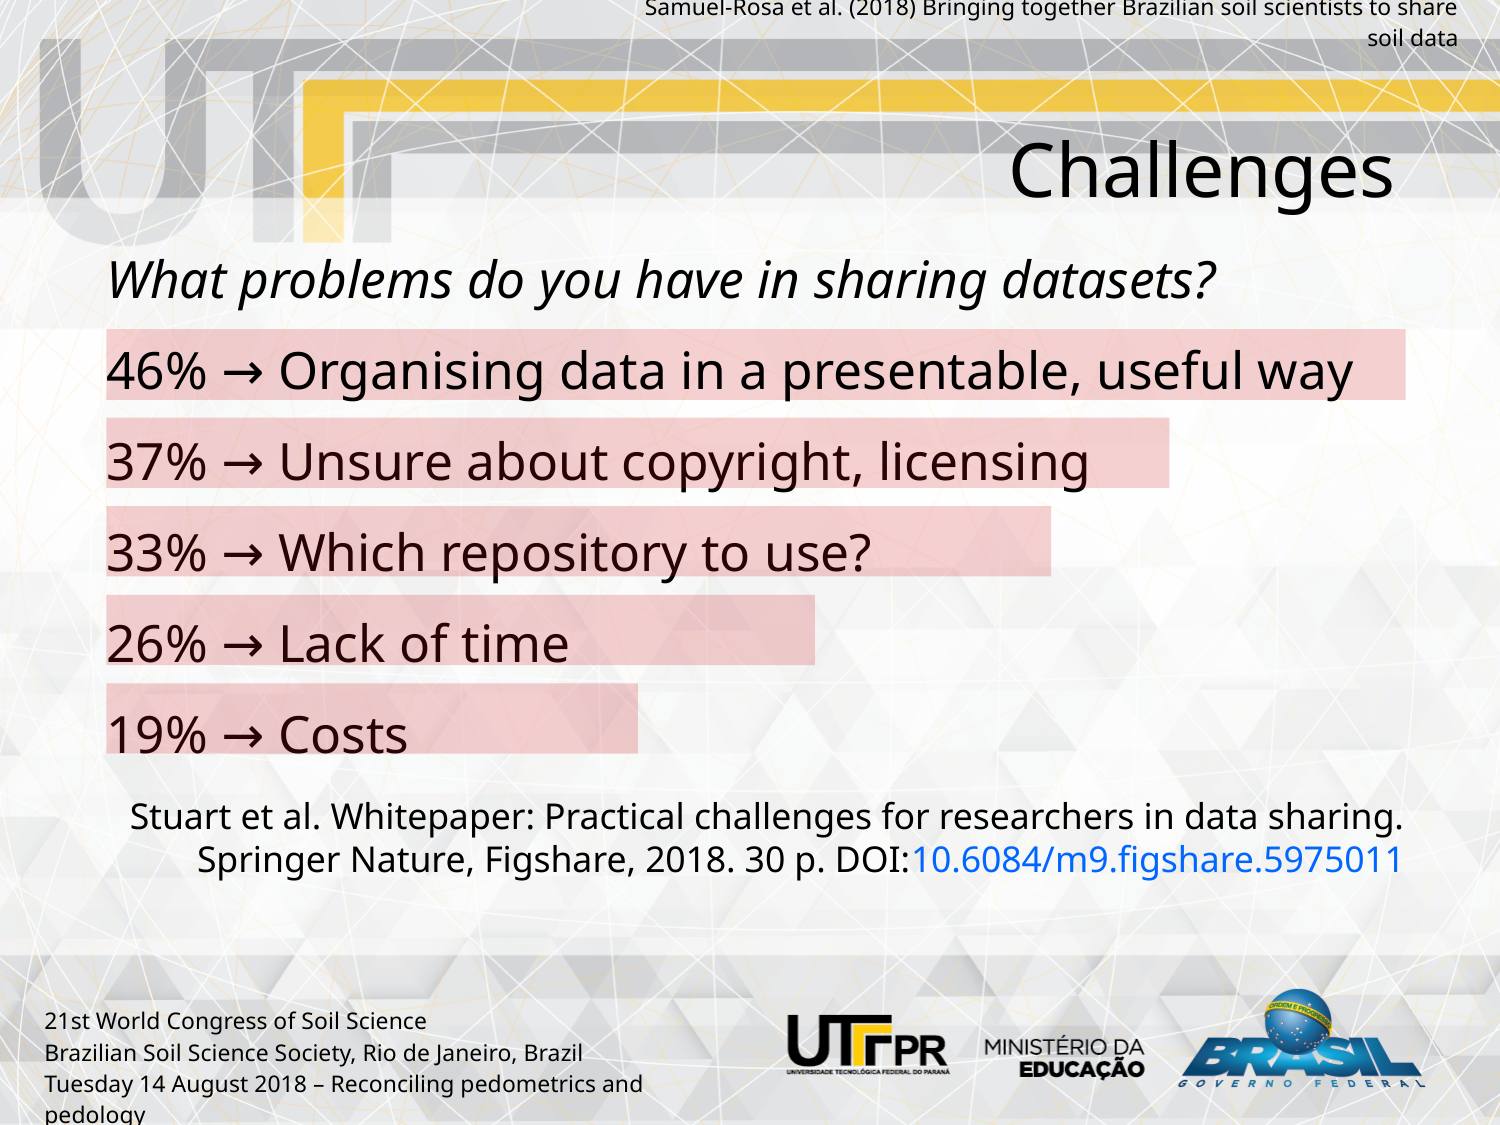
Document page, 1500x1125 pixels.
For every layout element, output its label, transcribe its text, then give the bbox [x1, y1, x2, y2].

picture [0, 0, 1500, 1125]
text_box Samuel-Rosa et al. (2018) Bringing together Brazilian soil scientists to share soil data [602, 0, 1459, 50]
picture [48, 1112, 55, 1122]
text_box [106, 417, 1170, 488]
text_box [106, 506, 1052, 577]
list What problems do you have in sharing datasets? 46% → Organising data in a presentable, useful way 37% → Unsure about copyright, licensing 33% → Which repository to use? 26% → Lack of time 19% → Costs Stuart et al. Whitepaper: Practical challenges for researchers in data sharing. Springer Nature, Figshare, 2018. 30 p. DOI:10.6084/m9.figshare.5975011 [106, 248, 1406, 956]
picture [122, 1112, 129, 1122]
text_box [106, 594, 815, 666]
text_box 21st World Congress of Soil Science Brazilian Soil Science Society, Rio de Janeiro, Brazil Tuesday 14 August 2018 – Reconciling pedometrics and pedology [29, 998, 751, 1105]
text_box [106, 683, 638, 754]
title Challenges [102, 60, 1397, 278]
